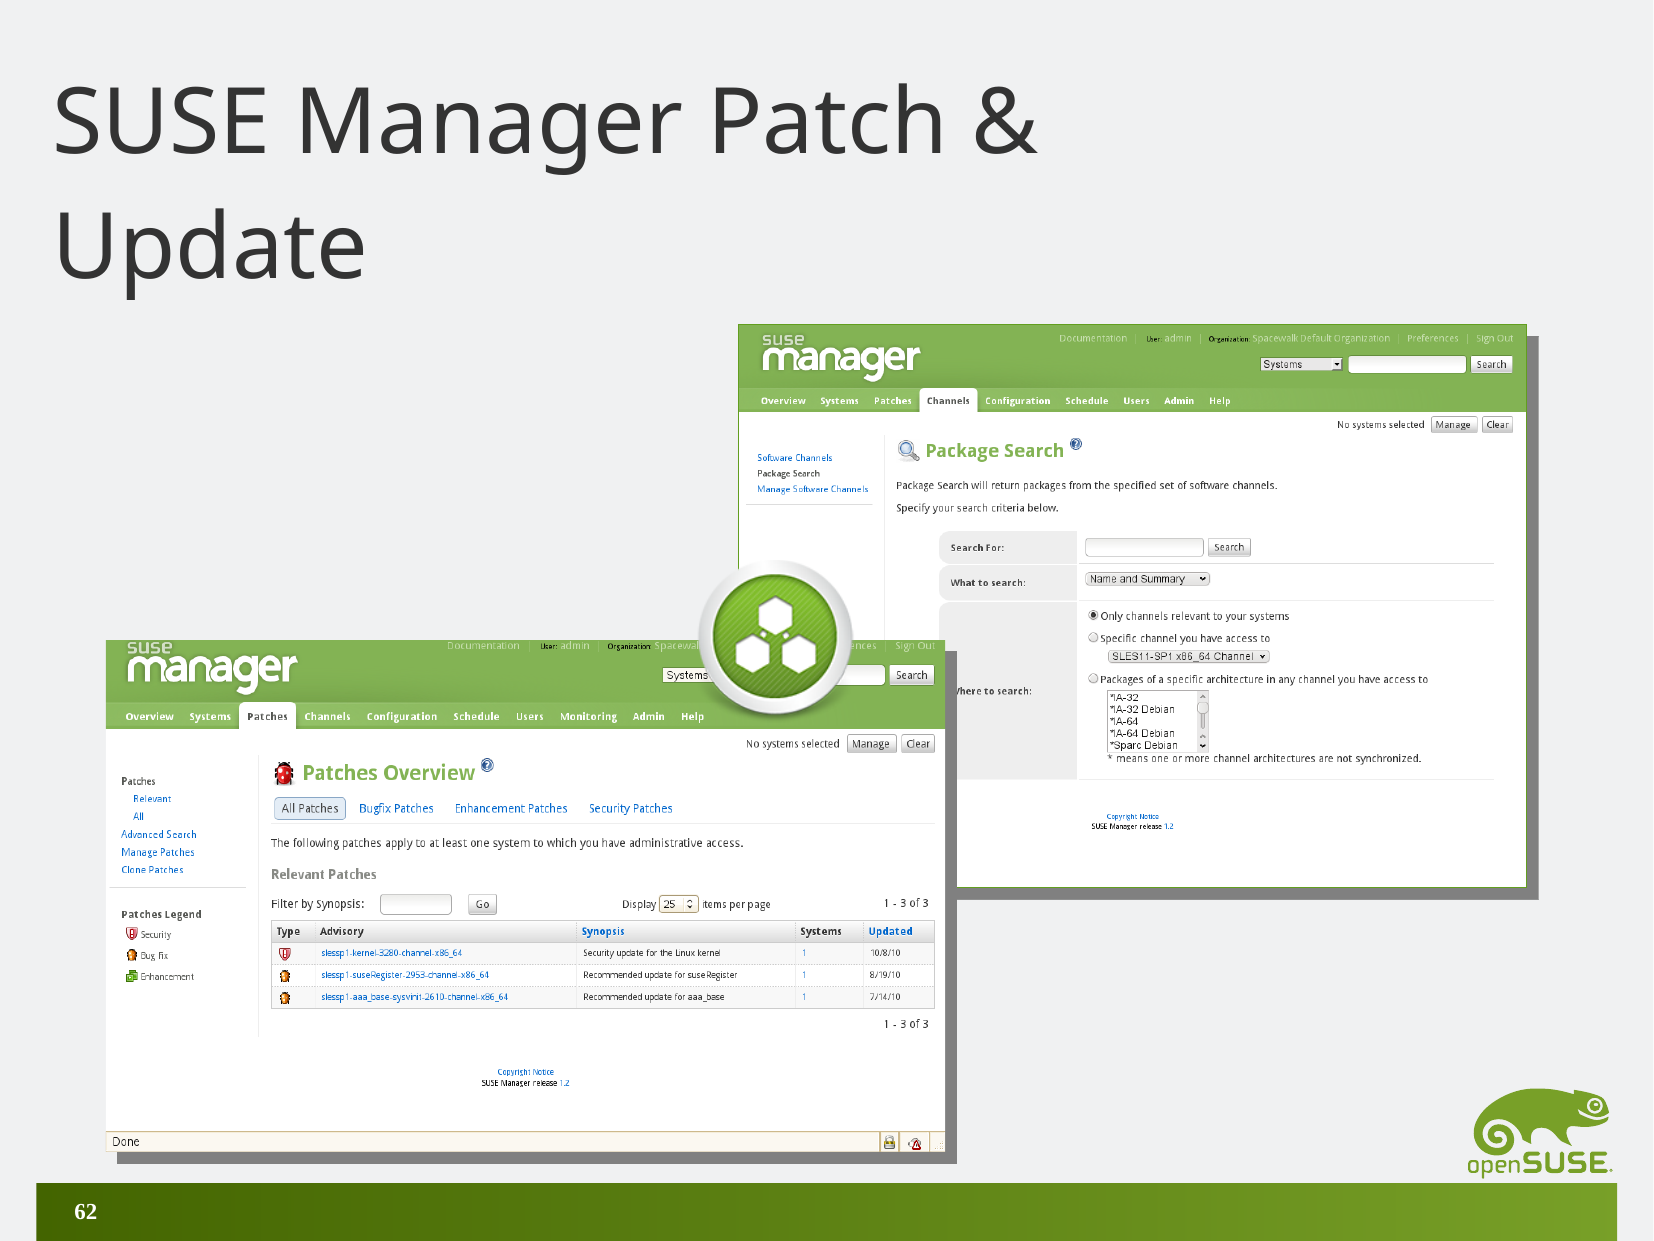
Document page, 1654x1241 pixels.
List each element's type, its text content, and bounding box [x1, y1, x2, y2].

picture [0, 0, 1654, 1241]
text_box SUSE Manager Patch & Update [37, 47, 1257, 191]
